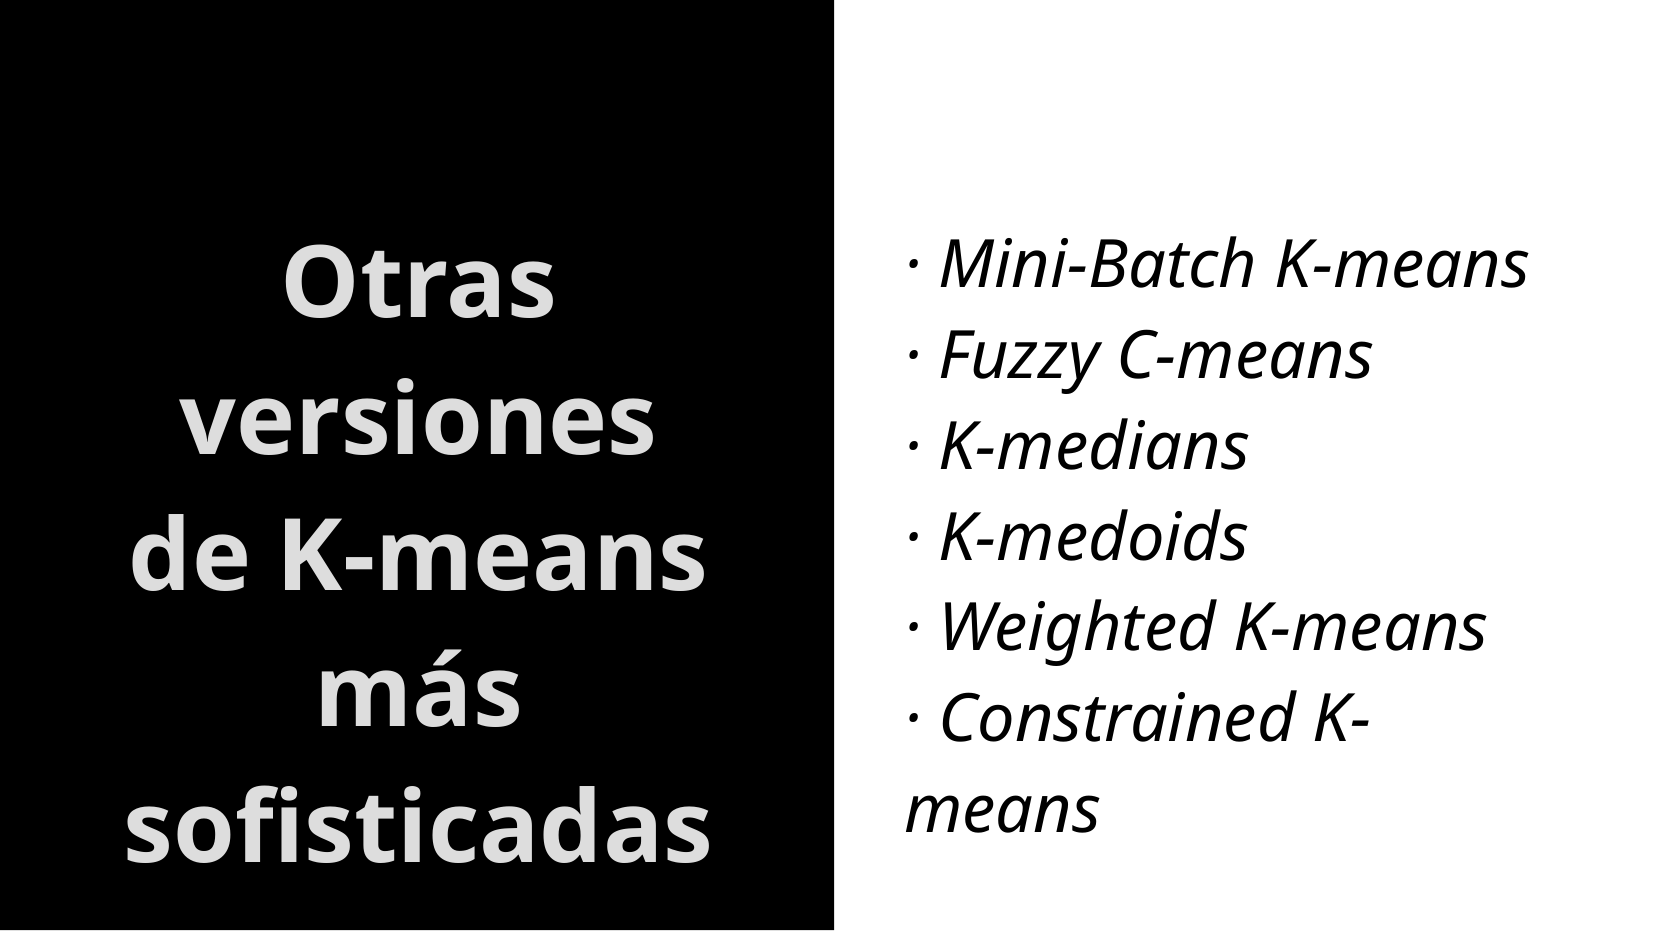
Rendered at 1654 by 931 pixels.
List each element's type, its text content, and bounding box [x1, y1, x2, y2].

text_box Otras versiones de K-means más sofisticadas [97, 203, 741, 699]
text_box [0, 0, 835, 931]
text_box · Mini-Batch K-means · Fuzzy C-means · K-medians · K-medoids · Weighted K-means · Constrained K-means [889, 209, 1563, 706]
